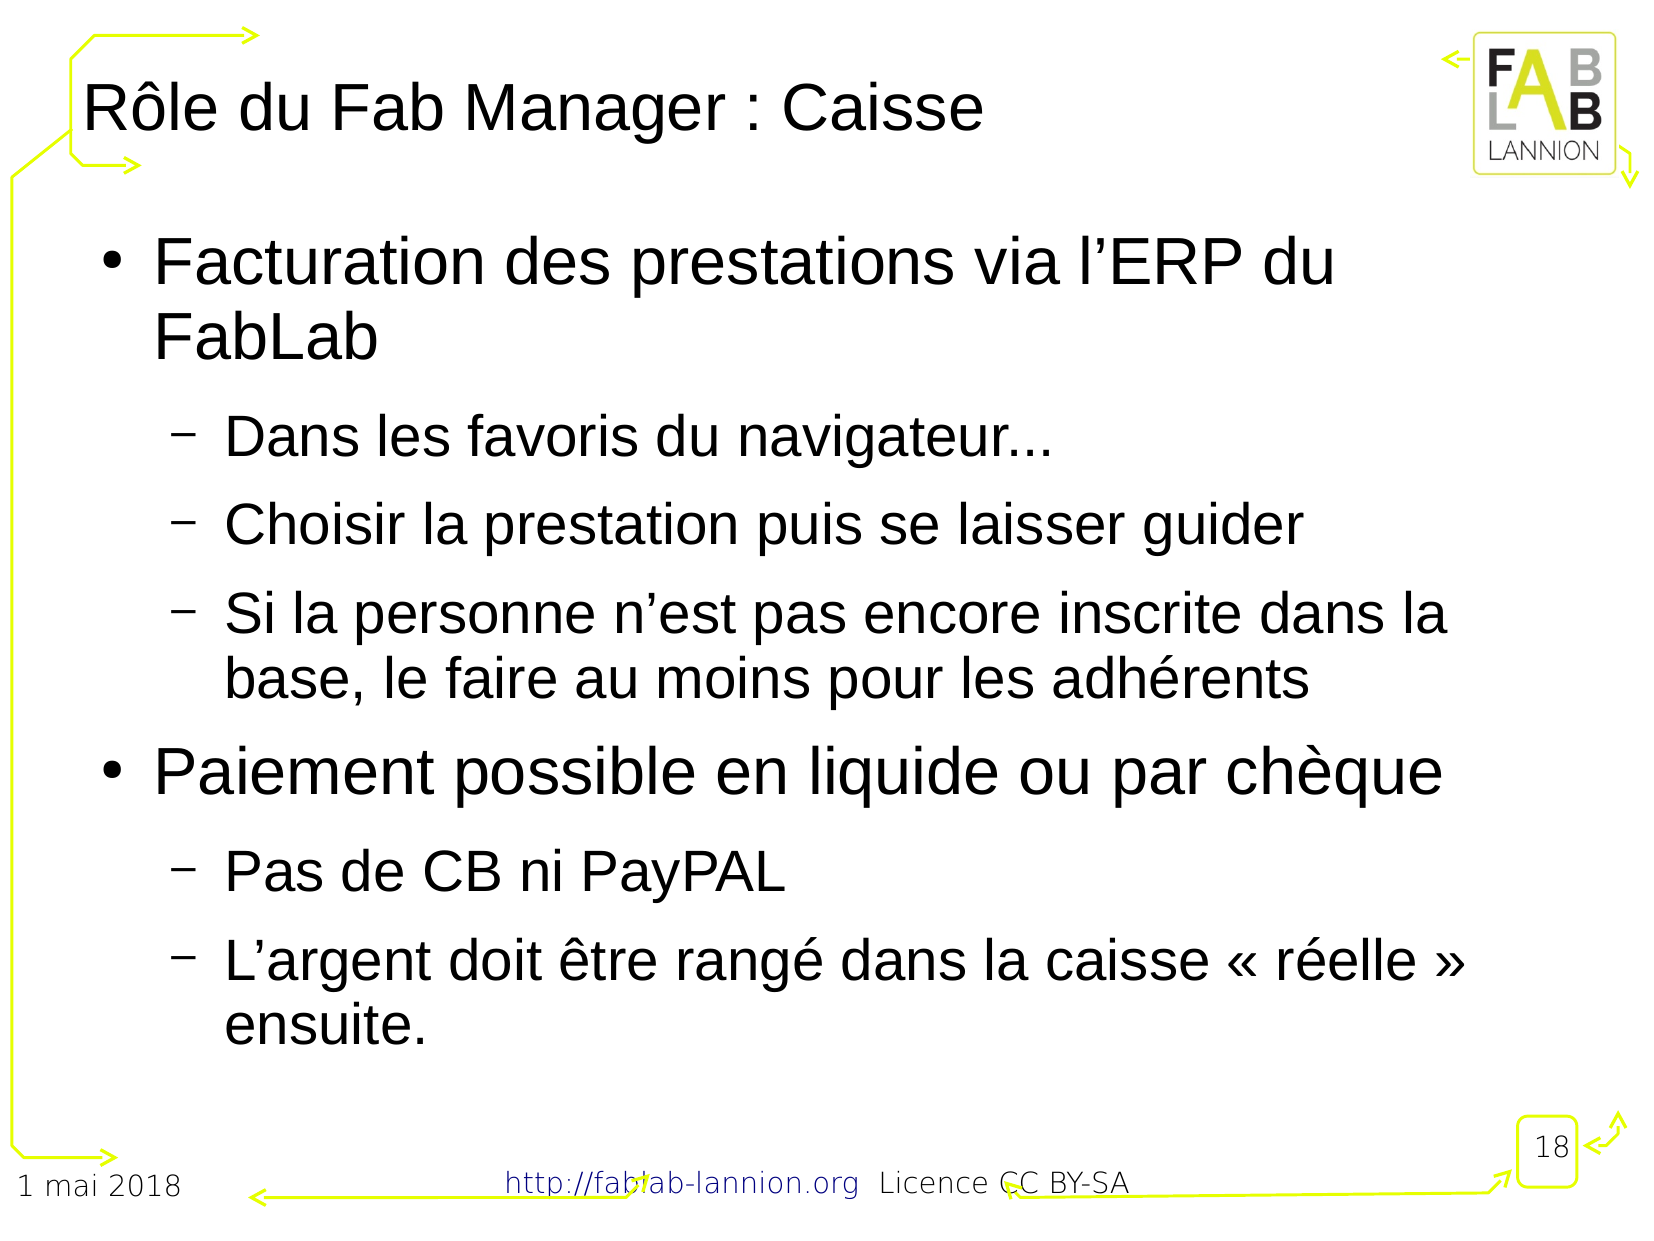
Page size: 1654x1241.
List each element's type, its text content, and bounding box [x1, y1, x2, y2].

list Facturation des prestations via l’ERP du FabLab Dans les favoris du navigateur... Choisir la prestation puis se laisser guider Si la personne n’est pas encore inscrite dans la base, le faire au moins pour les adhérents Paiement possible en liquide ou par chèque Pas de CB ni PayPAL L’argent doit être rangé dans la caisse « réelle » ensuite. [82, 224, 1571, 1087]
title Rôle du Fab Manager : Caisse [82, 49, 1441, 166]
picture [1470, 29, 1619, 178]
